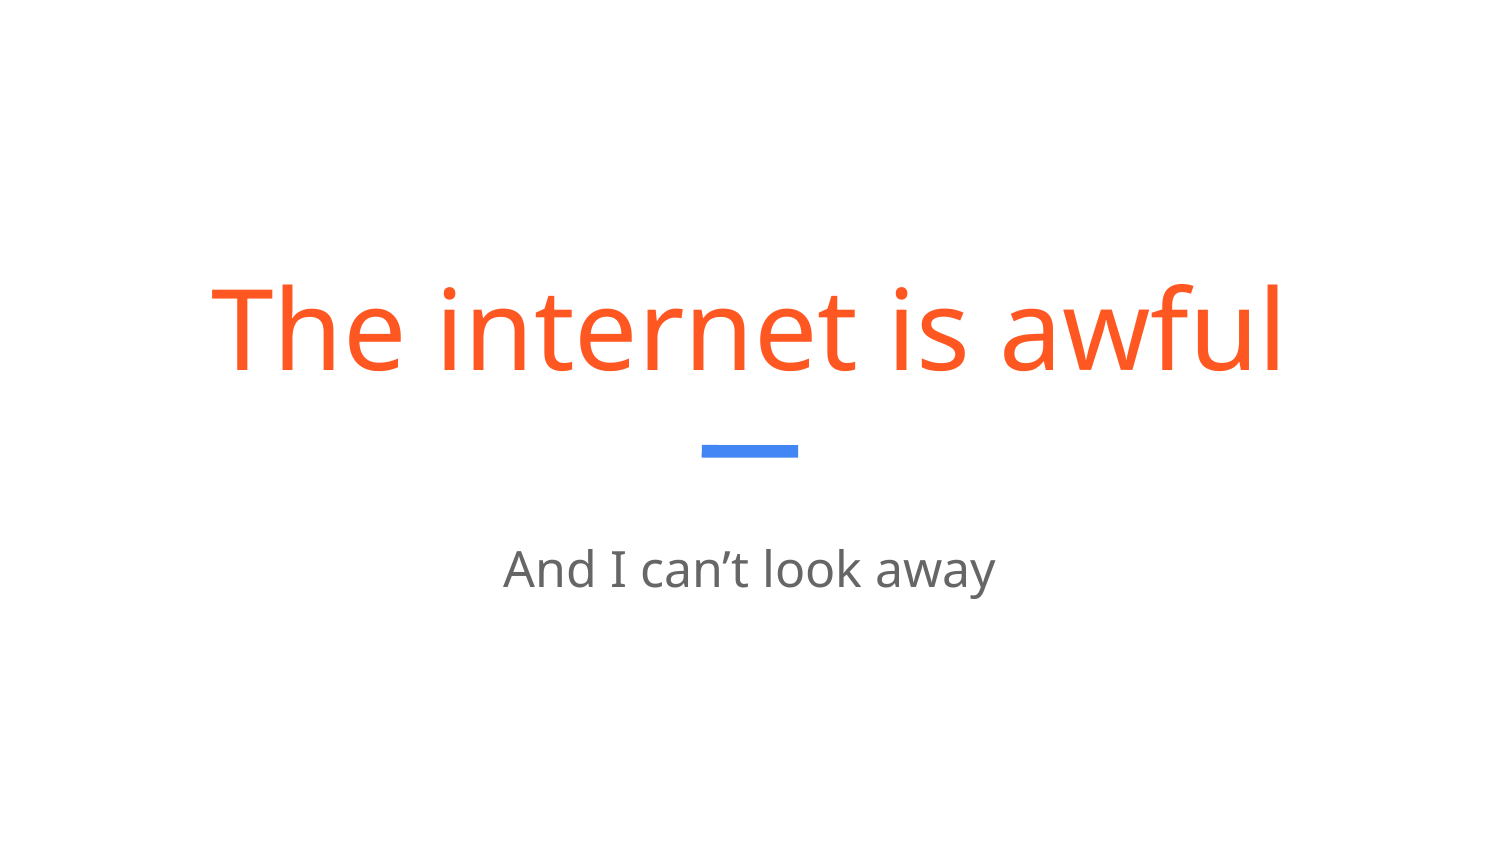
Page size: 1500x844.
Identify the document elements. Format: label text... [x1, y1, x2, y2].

title The internet is awful [51, 97, 1449, 419]
subtitle And I can’t look away [51, 519, 1449, 640]
